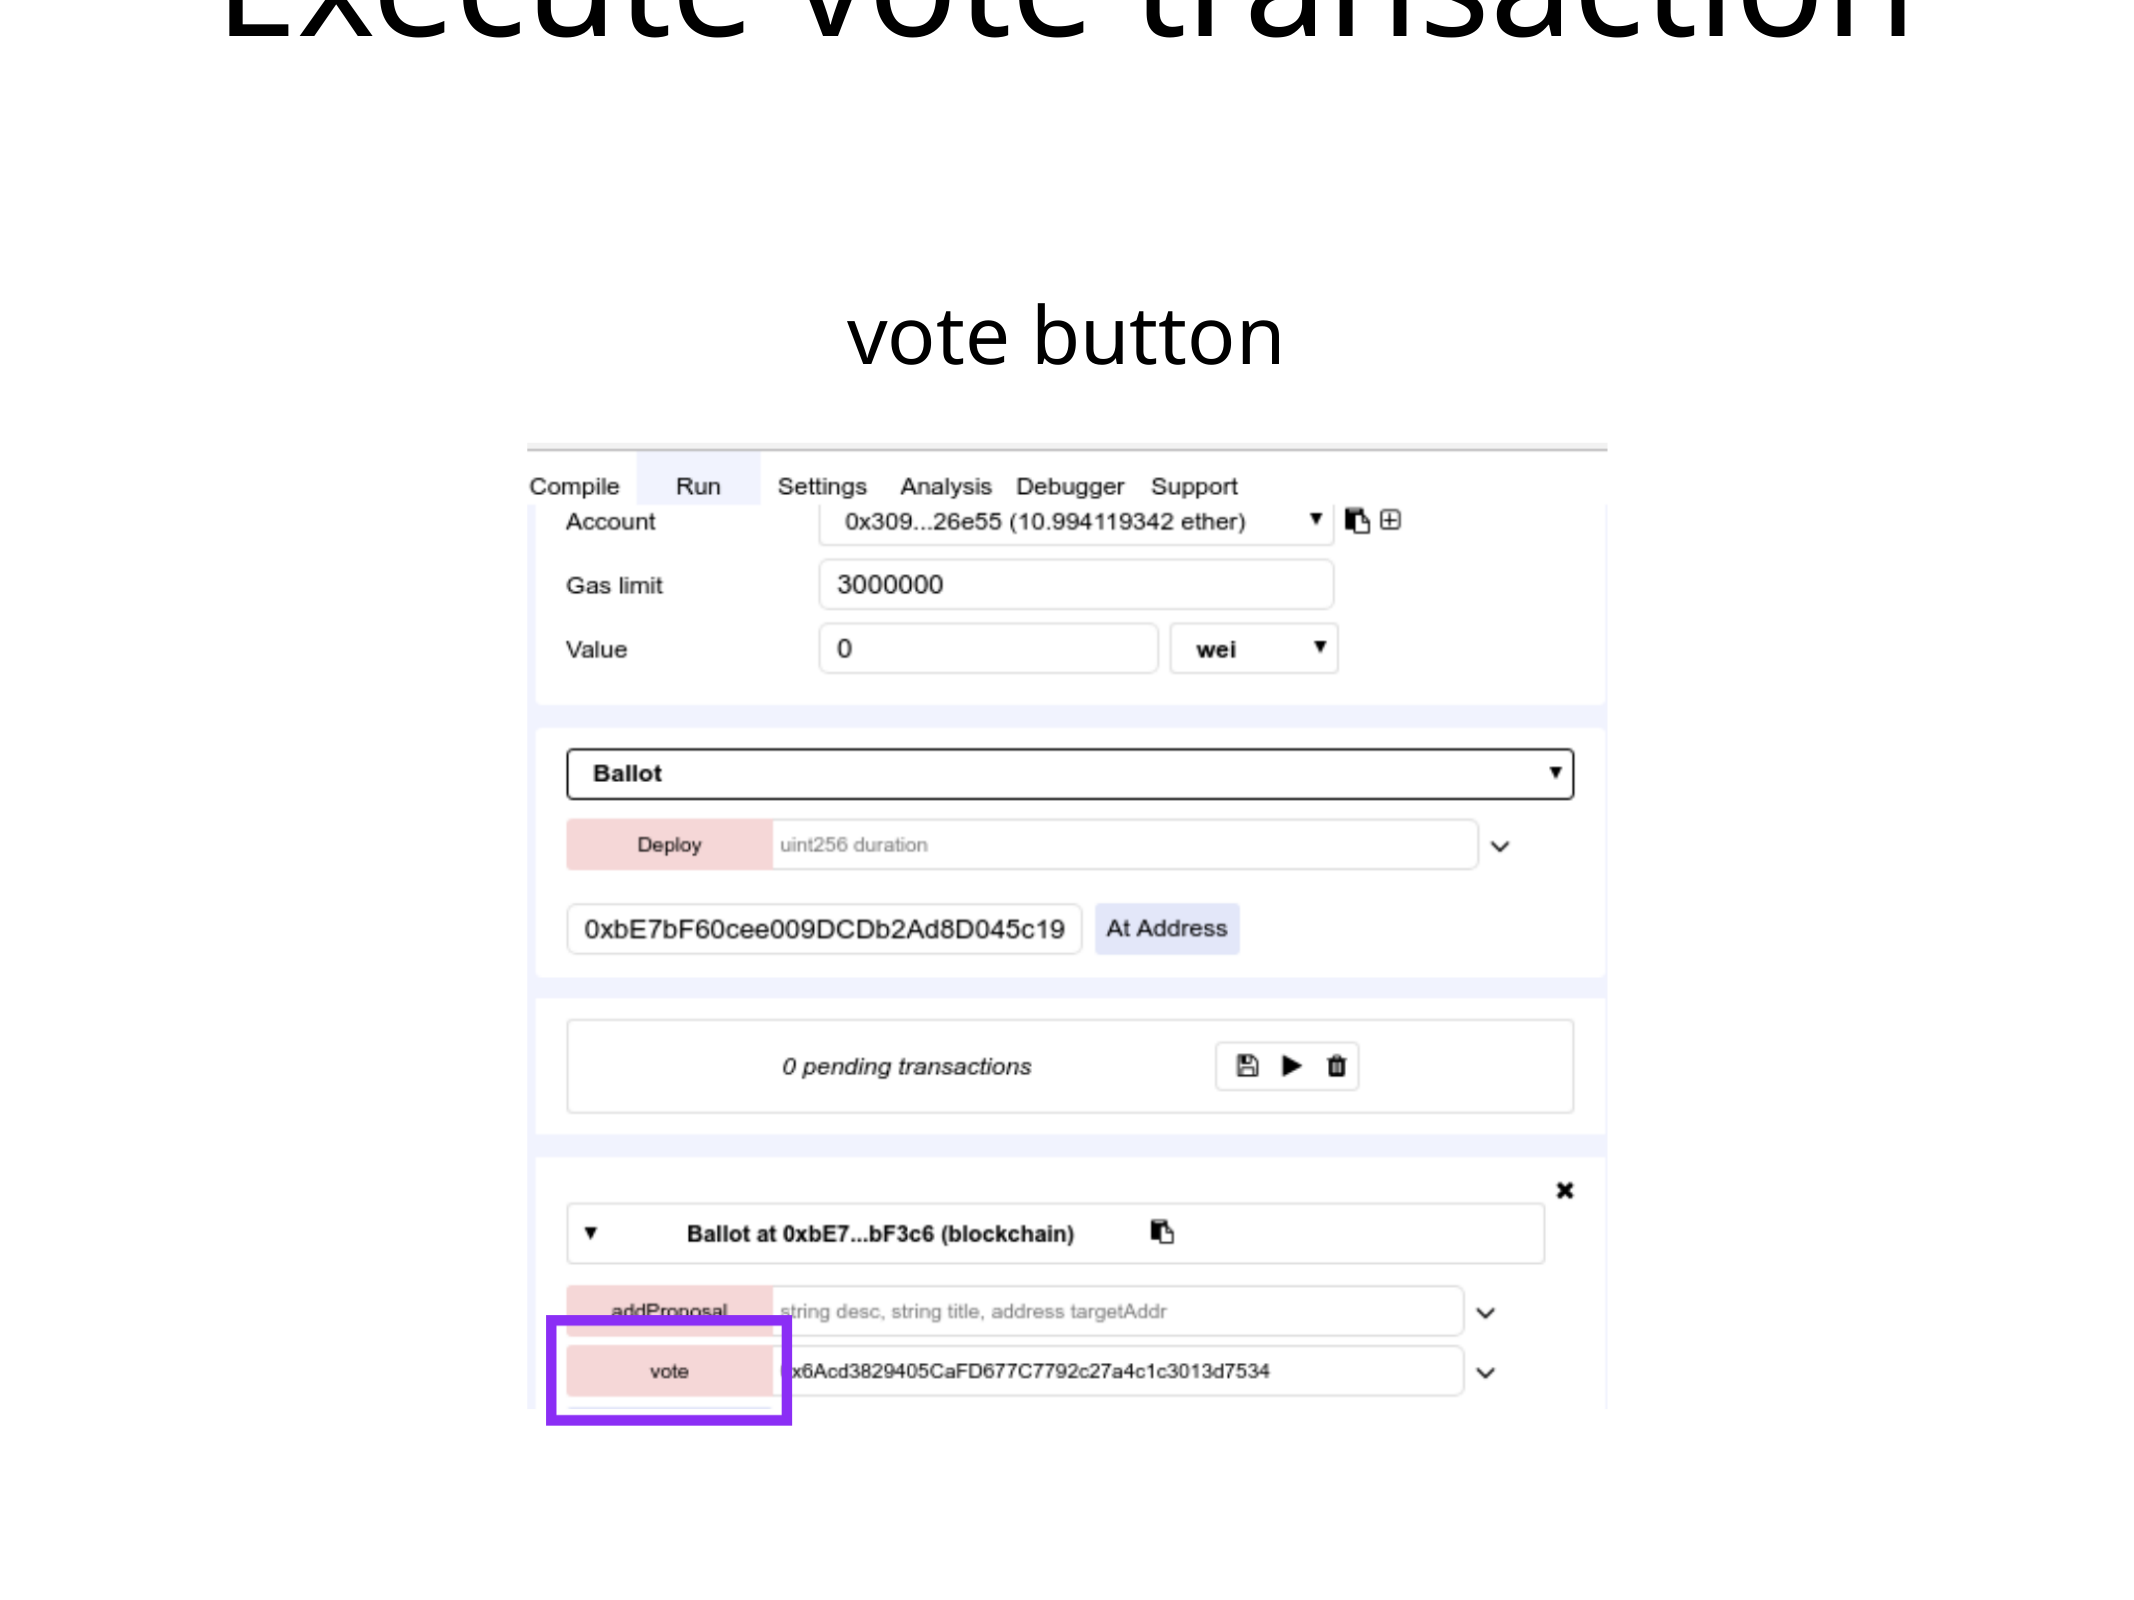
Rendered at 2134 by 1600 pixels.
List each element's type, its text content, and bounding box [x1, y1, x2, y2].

title Execute vote transaction [69, 0, 2064, 423]
subtitle vote button ( when dependencies.js is the active file ) [112, 277, 2021, 558]
picture [471, 422, 1766, 1457]
